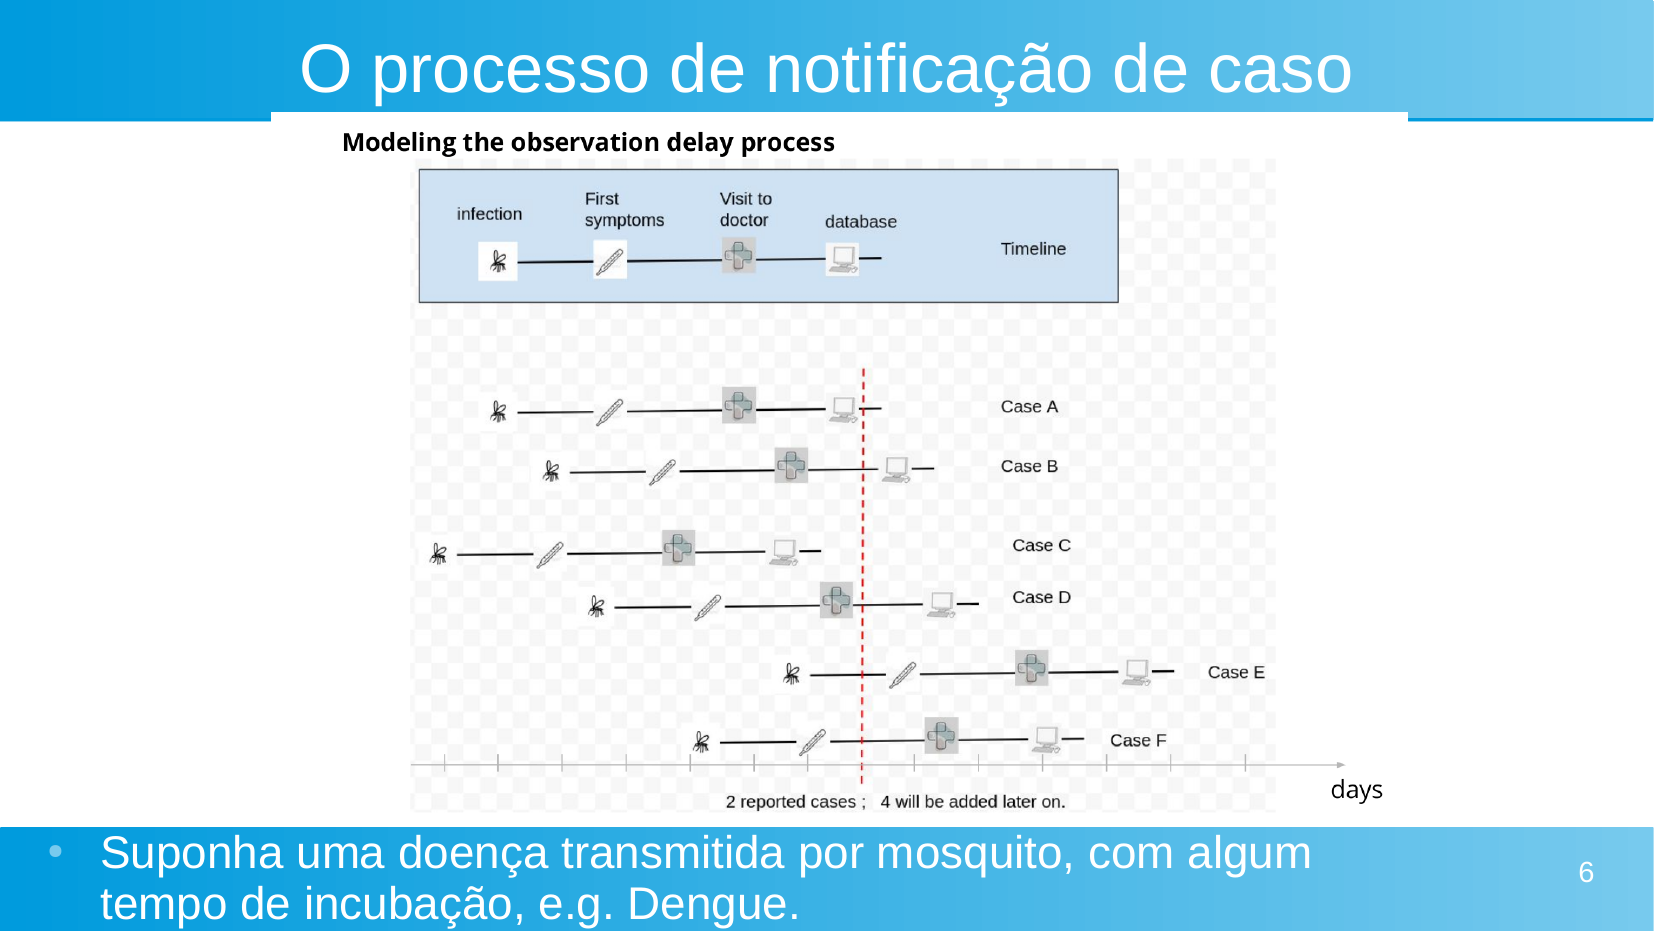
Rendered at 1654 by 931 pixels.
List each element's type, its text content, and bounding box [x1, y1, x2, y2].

list Suponha uma doença transmitida por mosquito, com algum tempo de incubação, e.g. Dengue. [29, 826, 1359, 931]
picture [271, 112, 1408, 821]
title O processo de notificação de caso [59, 29, 1595, 108]
